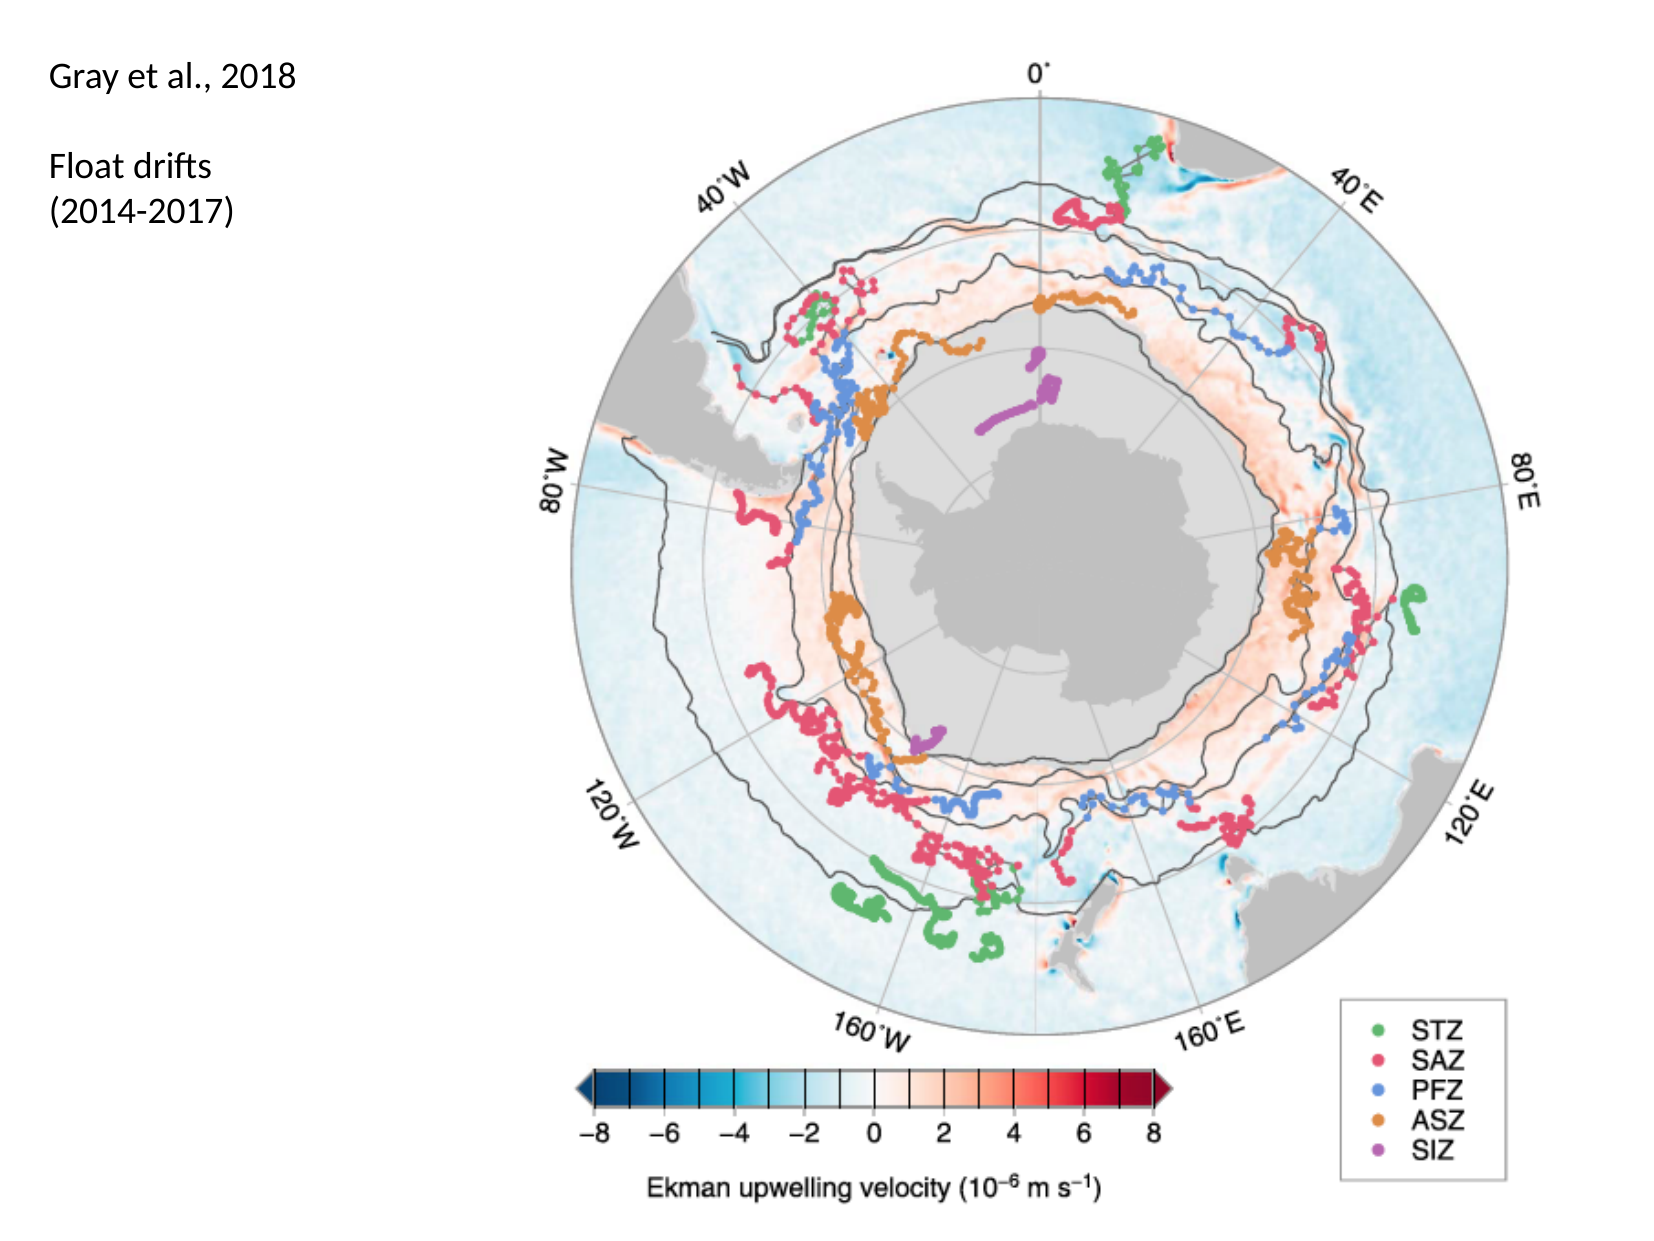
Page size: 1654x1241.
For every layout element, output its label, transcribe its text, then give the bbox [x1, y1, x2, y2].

text_box Gray et al., 2018 Float drifts (2014-2017) [33, 43, 344, 241]
picture [419, 0, 1598, 1241]
